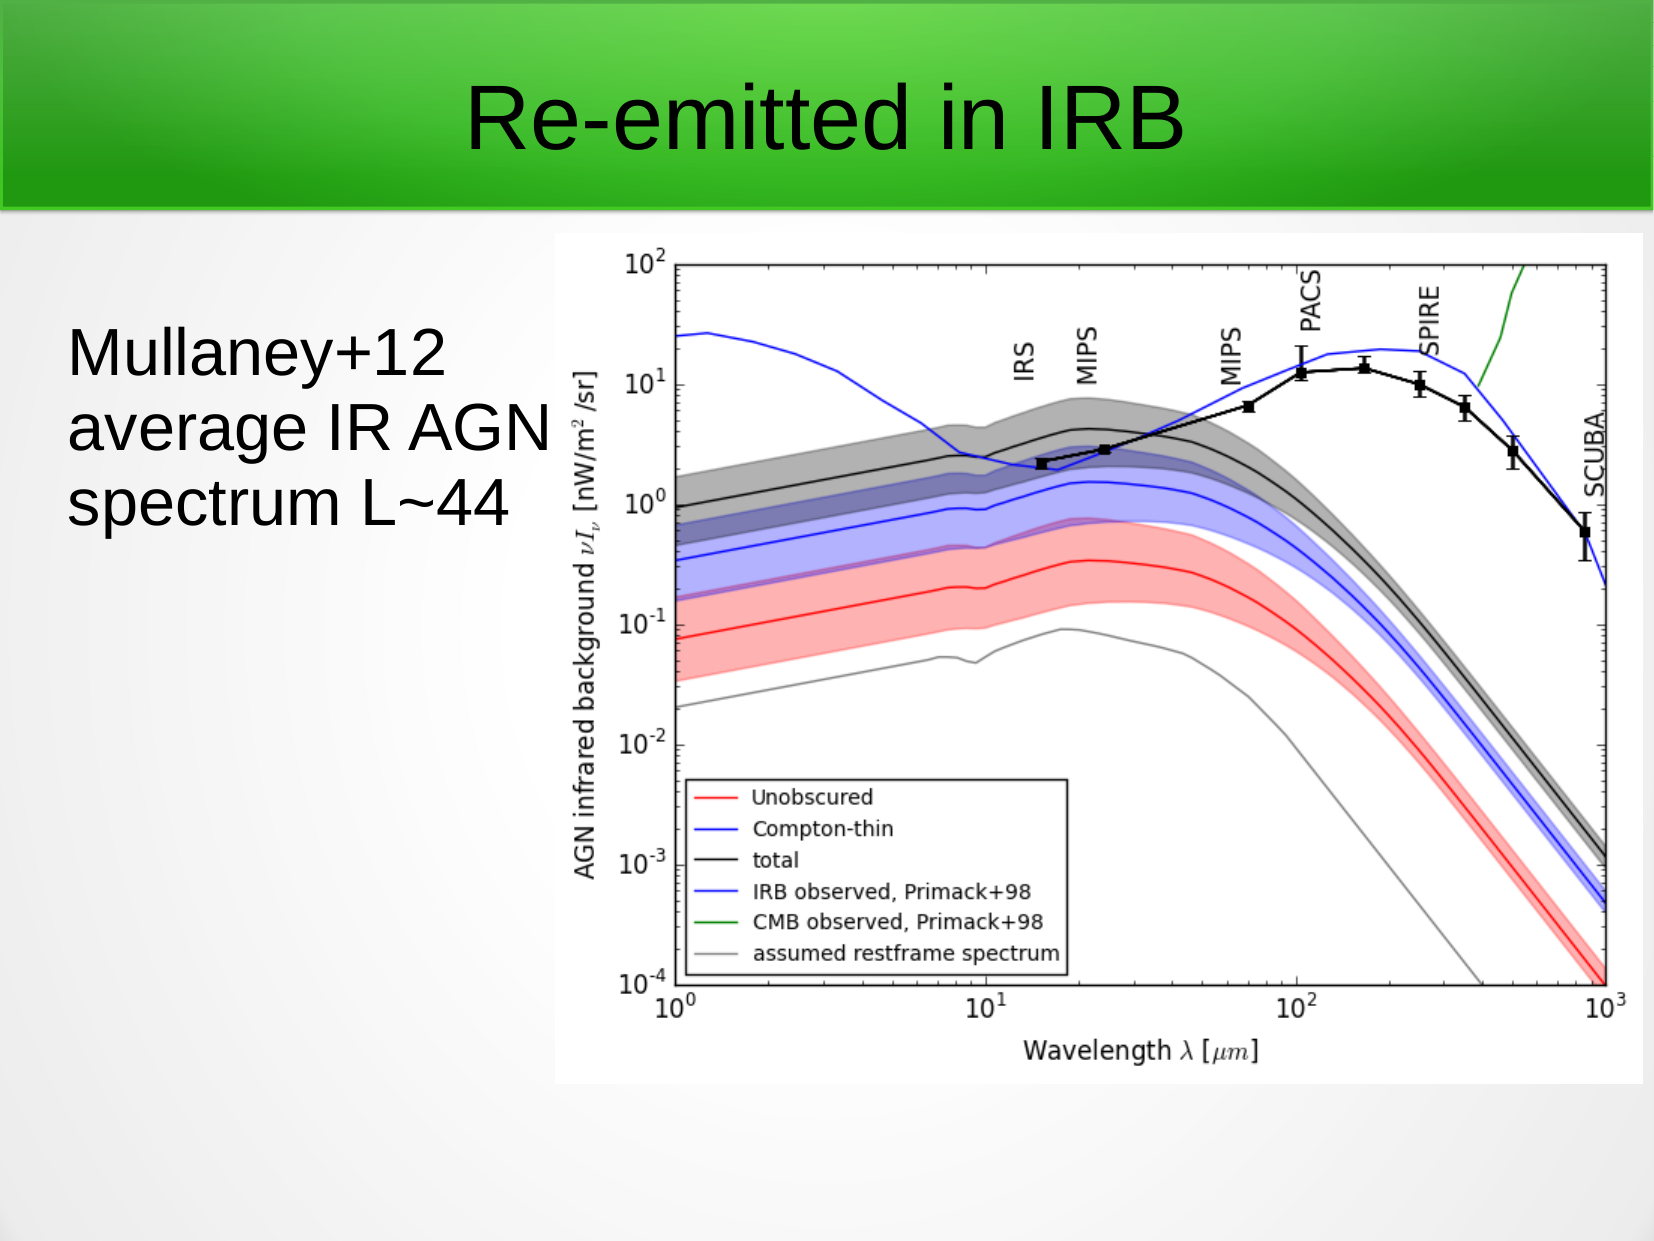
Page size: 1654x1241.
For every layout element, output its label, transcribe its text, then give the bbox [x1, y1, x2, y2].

list Mullaney+12 average IR AGN spectrum L~44 [0, 315, 555, 1035]
picture [555, 233, 1643, 1084]
title Re-emitted in IRB [82, 47, 1571, 189]
